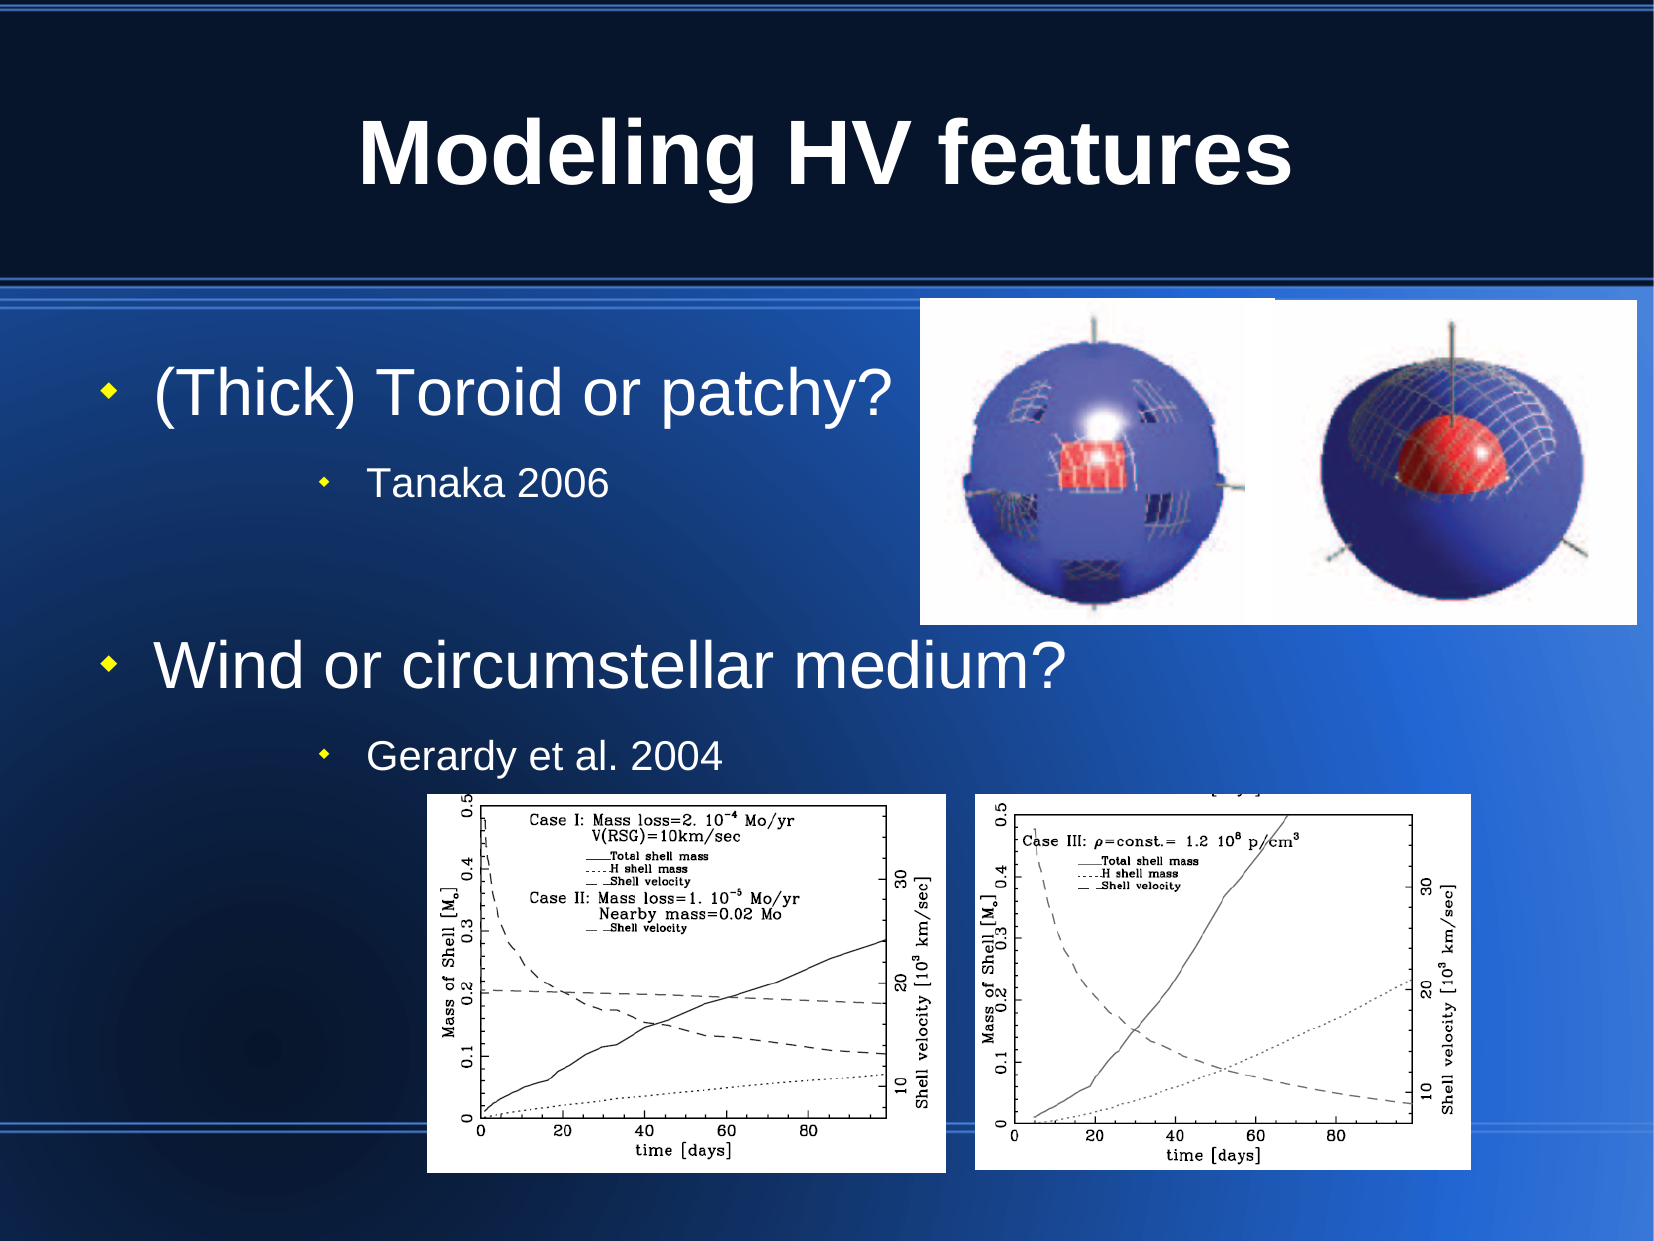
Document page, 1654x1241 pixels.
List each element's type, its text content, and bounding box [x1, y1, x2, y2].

picture [0, 0, 1654, 1241]
list (Thick) Toroid or patchy? Tanaka 2006 Wind or circumstellar medium? Gerardy et al. 2004 [82, 355, 1571, 1075]
title Modeling HV features [82, 49, 1571, 257]
